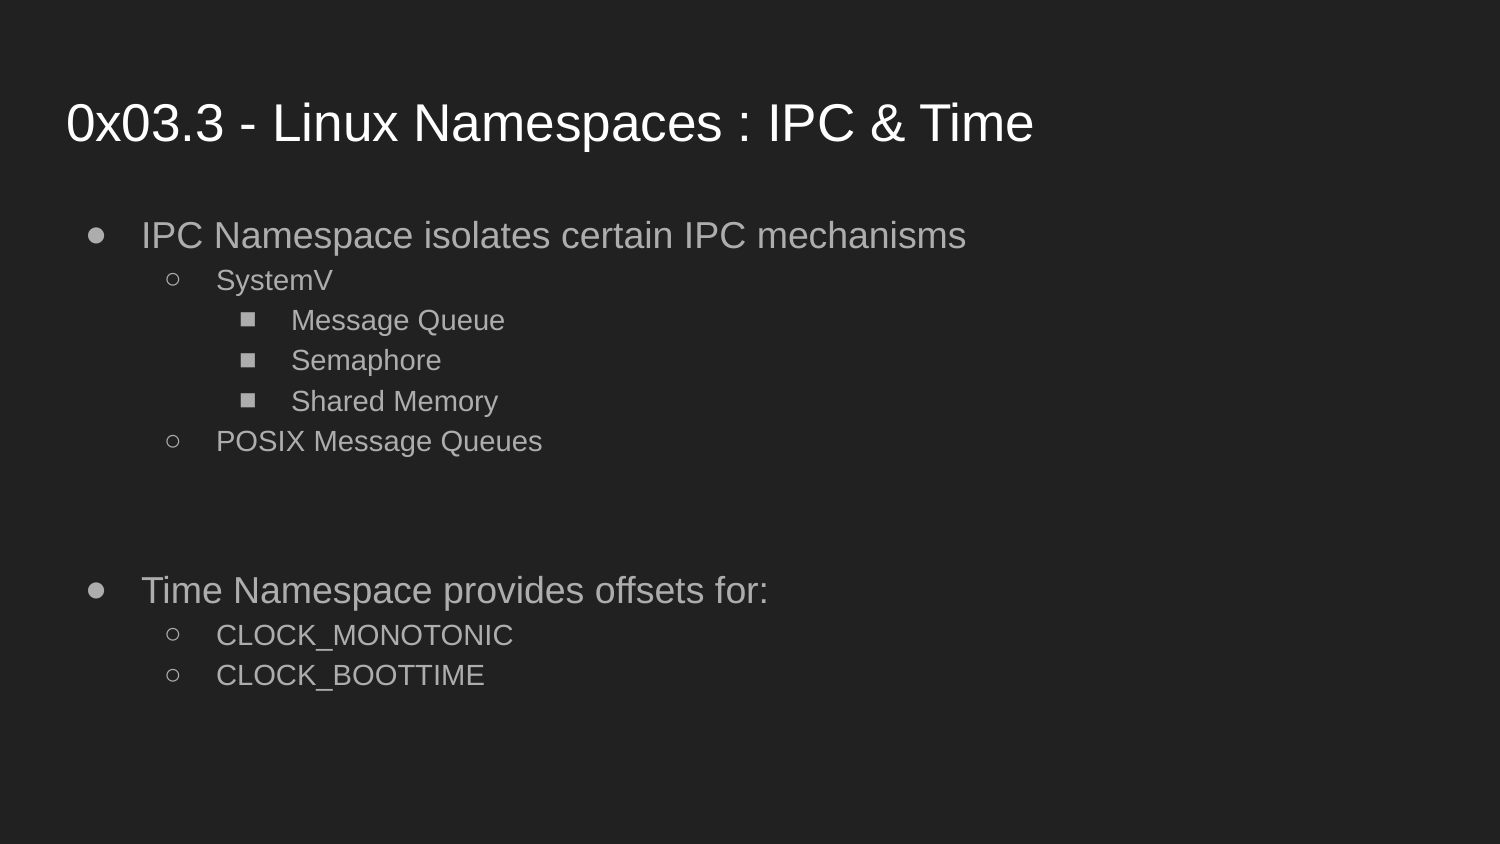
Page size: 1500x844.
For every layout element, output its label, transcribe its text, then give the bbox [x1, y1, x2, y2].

list IPC Namespace isolates certain IPC mechanisms SystemV Message Queue Semaphore Shared Memory POSIX Message Queues Time Namespace provides offsets for: CLOCK_MONOTONIC CLOCK_BOOTTIME [51, 189, 1398, 825]
title 0x03.3 - Linux Namespaces : IPC & Time [51, 72, 1449, 167]
